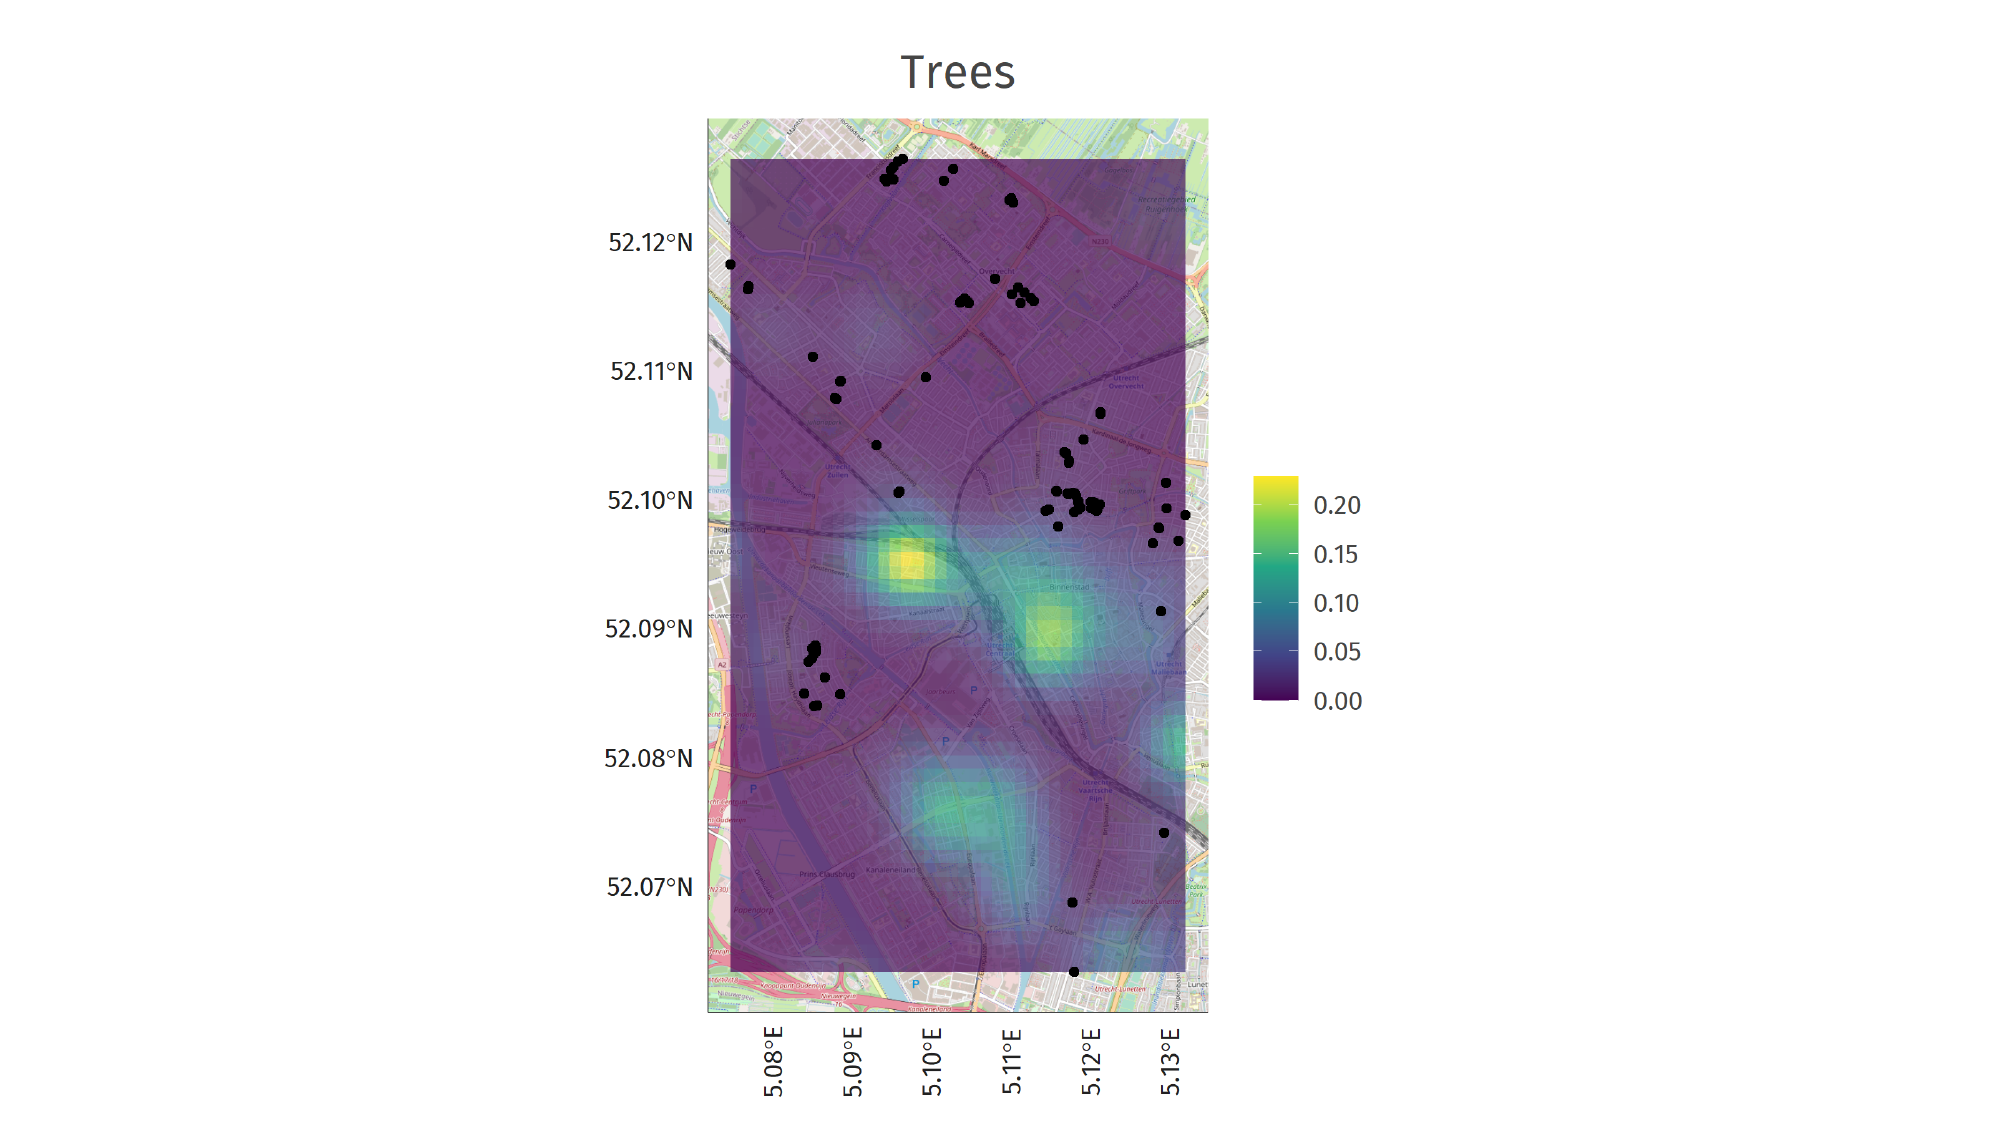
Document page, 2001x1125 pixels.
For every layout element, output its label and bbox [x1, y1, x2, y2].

picture [523, 12, 1459, 1125]
